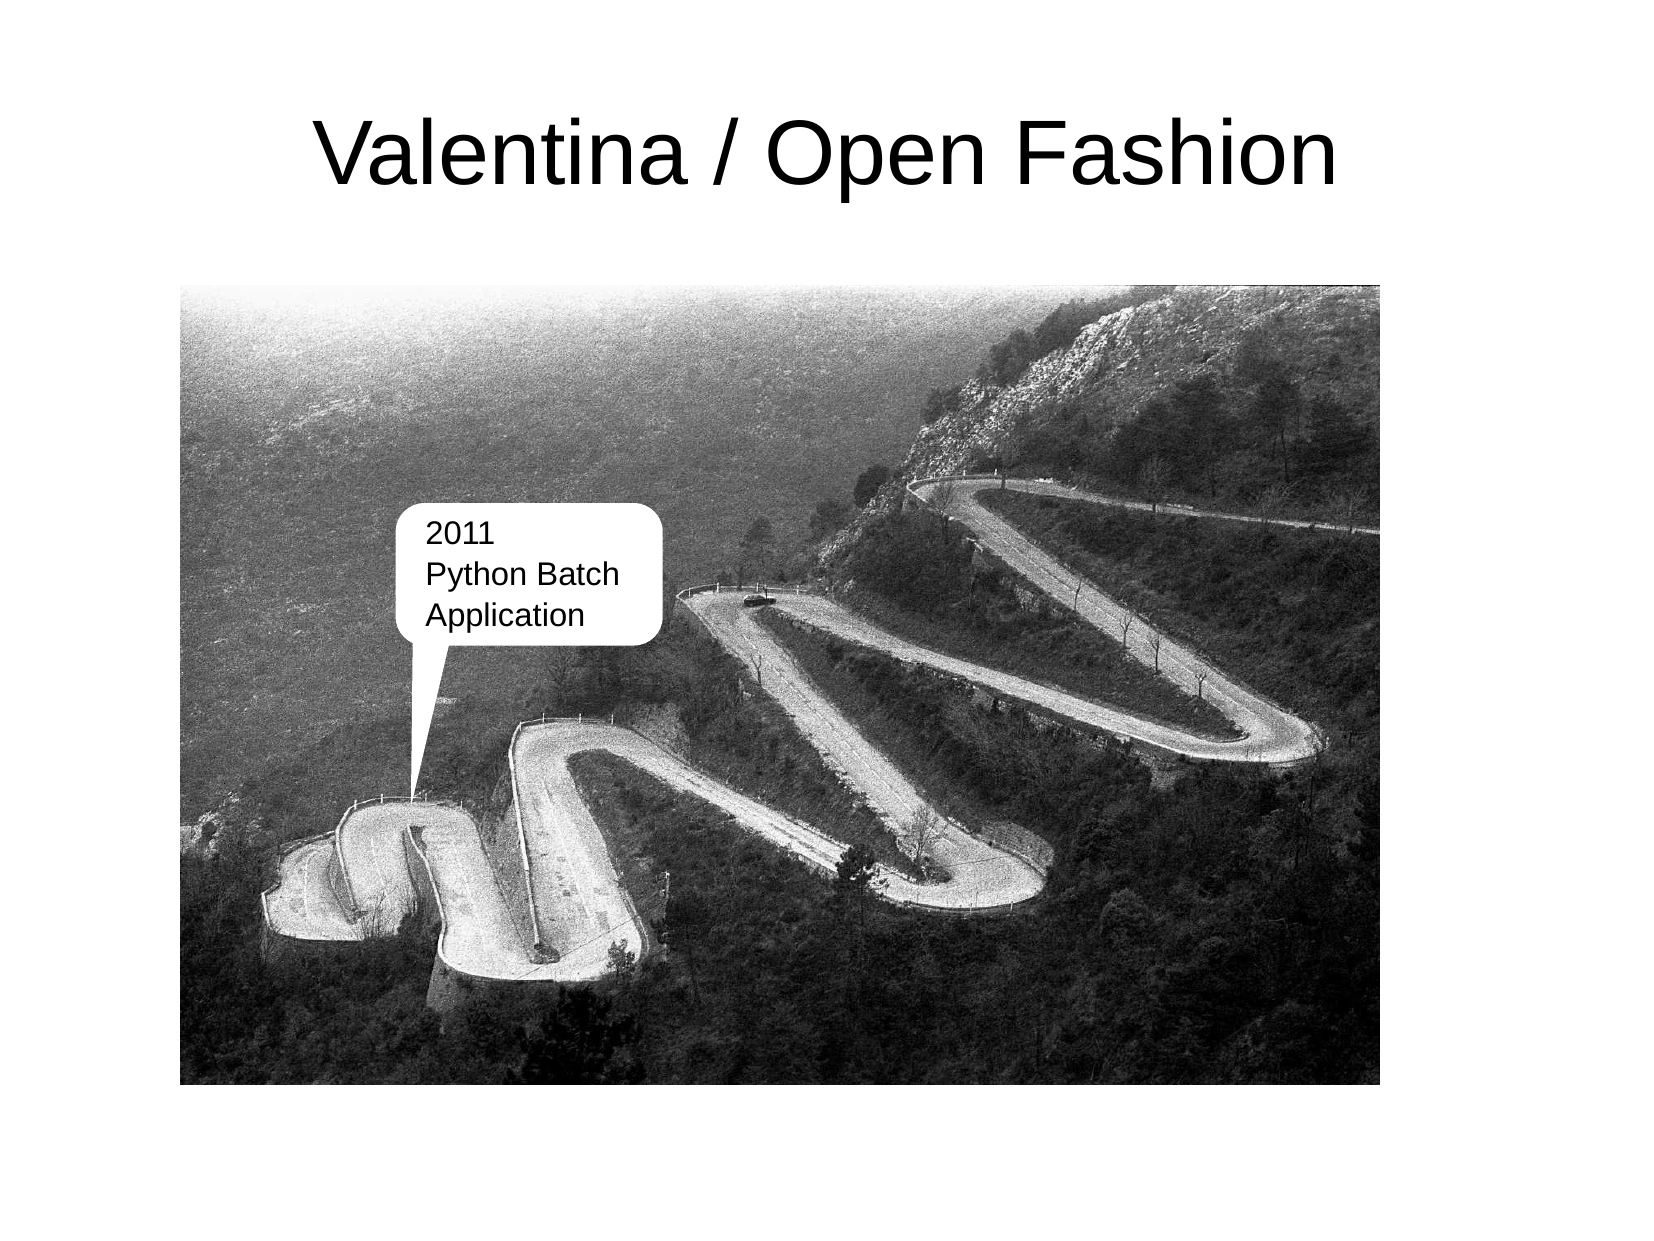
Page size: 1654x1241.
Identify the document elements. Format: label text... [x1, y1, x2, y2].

title Valentina / Open Fashion [82, 49, 1571, 257]
picture [180, 285, 1381, 1085]
